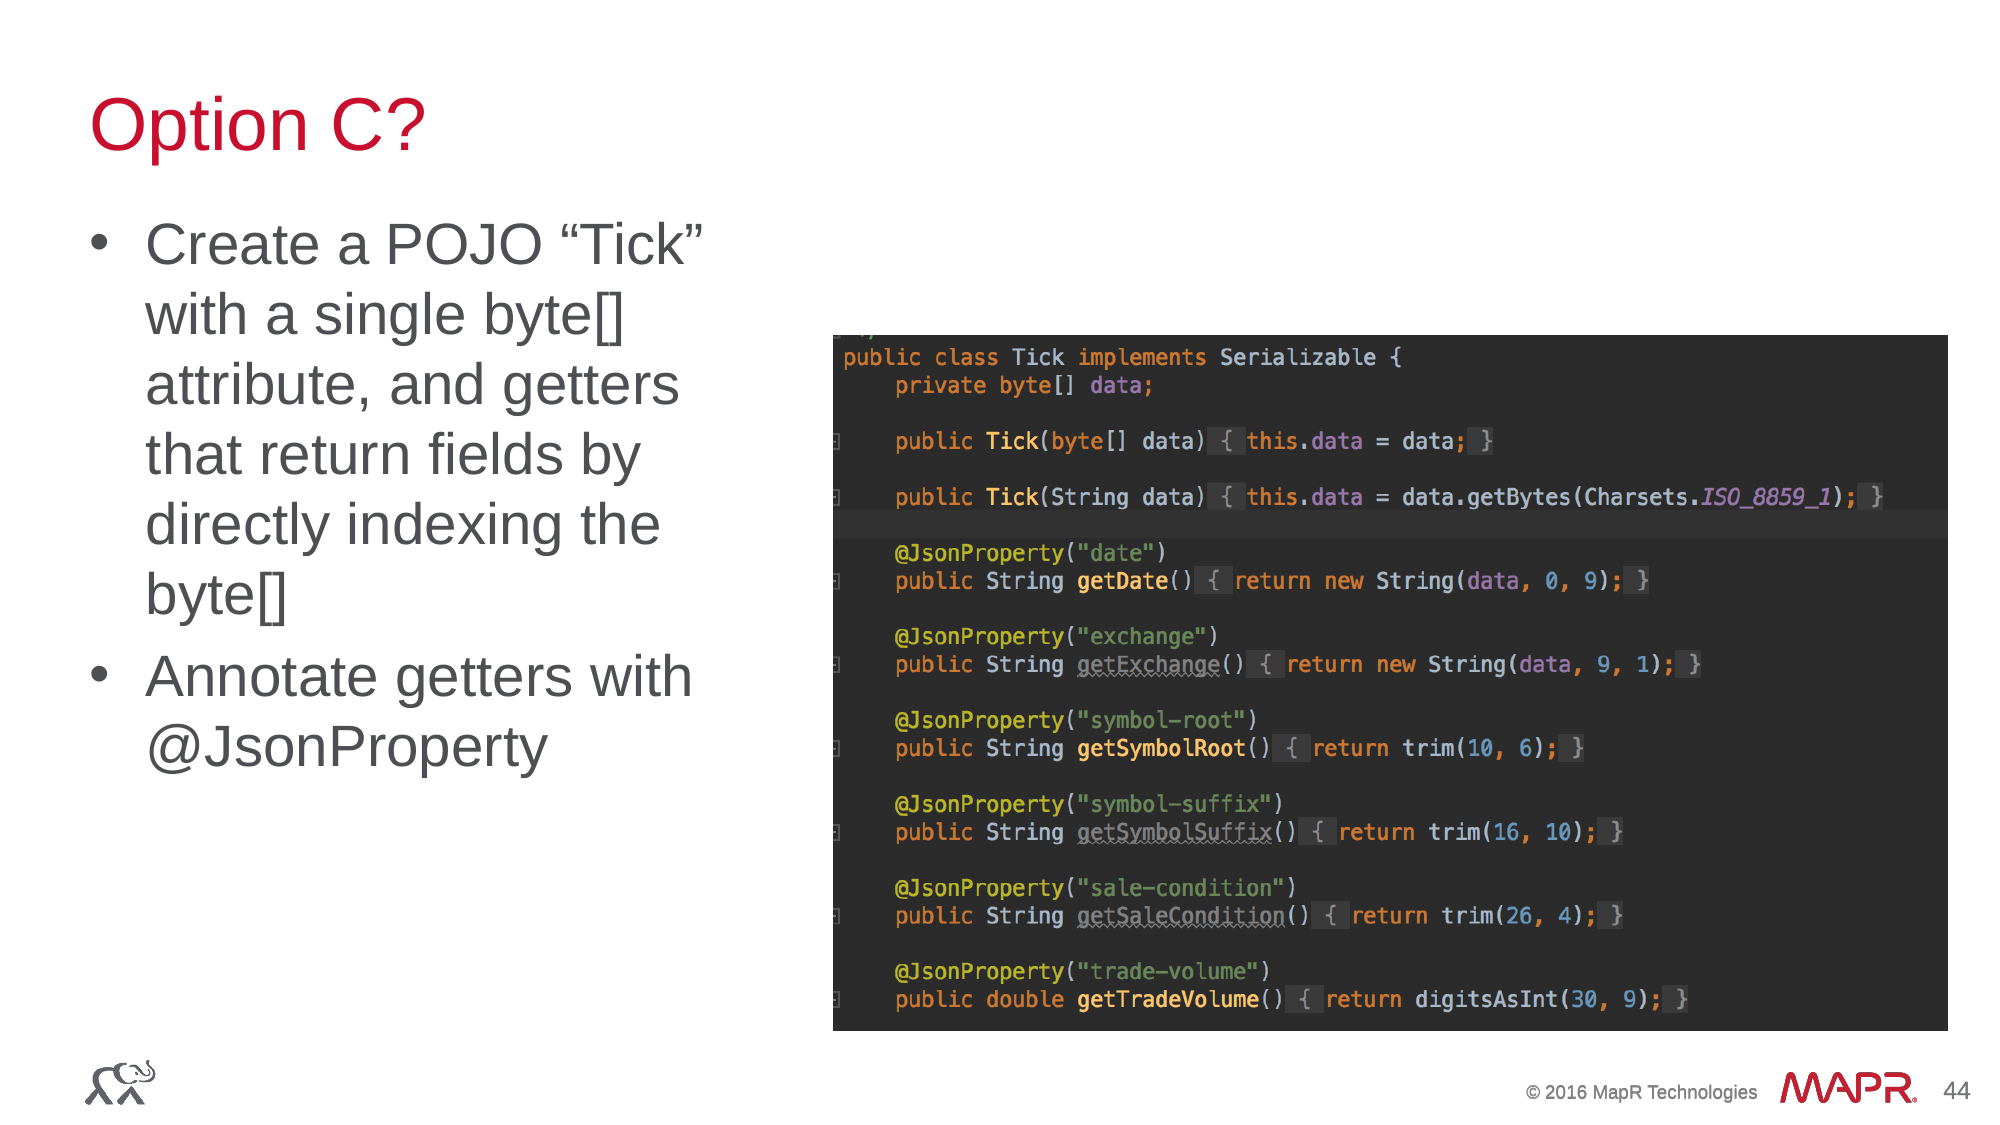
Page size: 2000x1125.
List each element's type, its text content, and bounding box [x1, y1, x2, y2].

title Option C? [69, 45, 1869, 197]
list Create a POJO “Tick” with a single byte[] attribute, and getters that return fields by directly indexing the byte[] Annotate getters with @JsonProperty [69, 196, 813, 1005]
picture [75, 1038, 167, 1125]
picture [833, 335, 1948, 1031]
